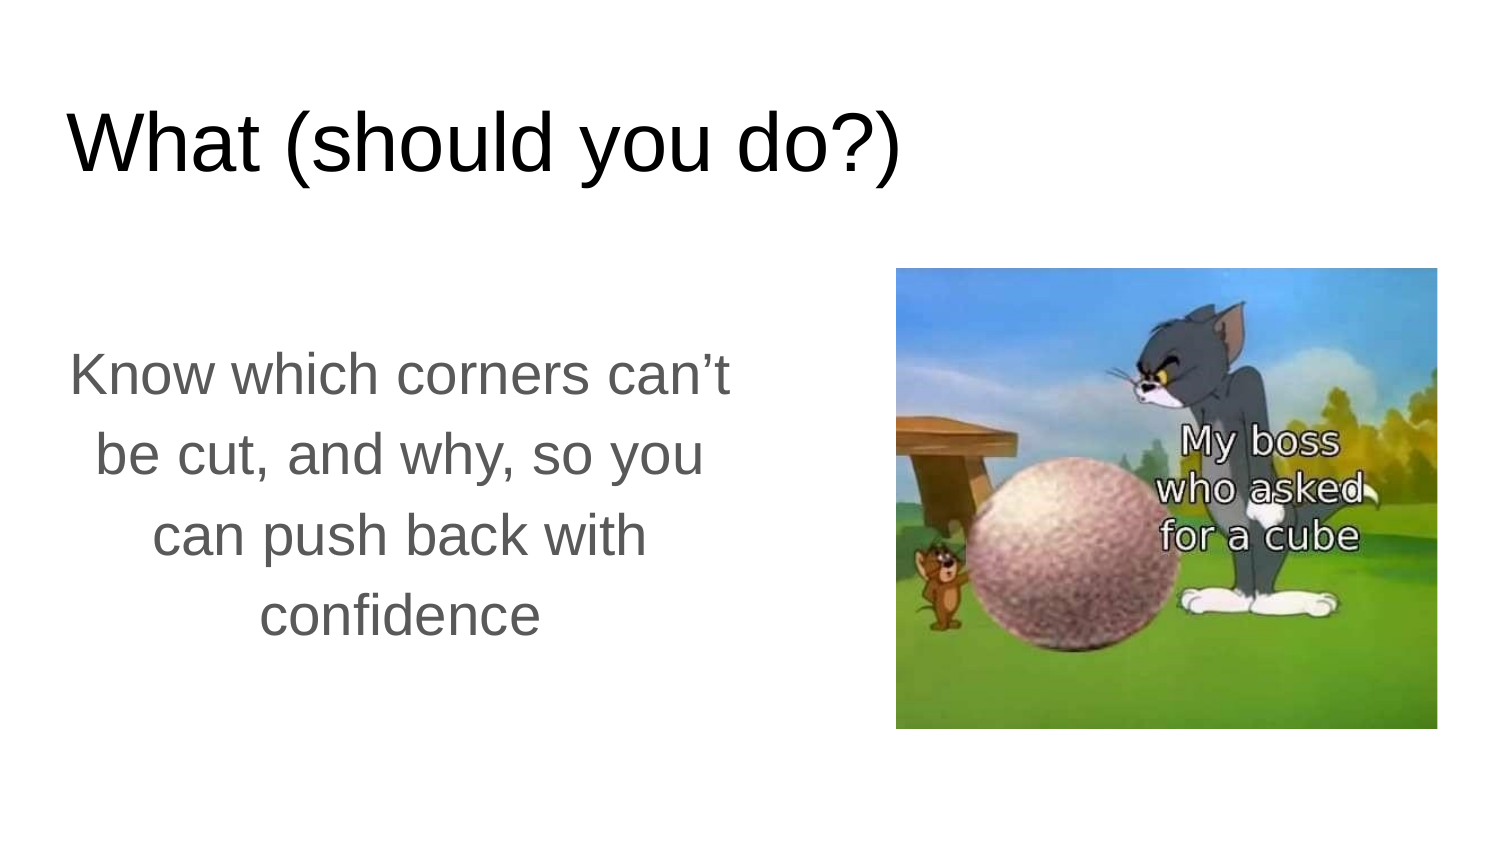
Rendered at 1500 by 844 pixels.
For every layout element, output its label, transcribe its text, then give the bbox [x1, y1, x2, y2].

list Know which corners can’t be cut, and why, so you can push back with confidence [51, 223, 750, 750]
title What (should you do?) [51, 72, 1449, 167]
picture [896, 268, 1438, 729]
